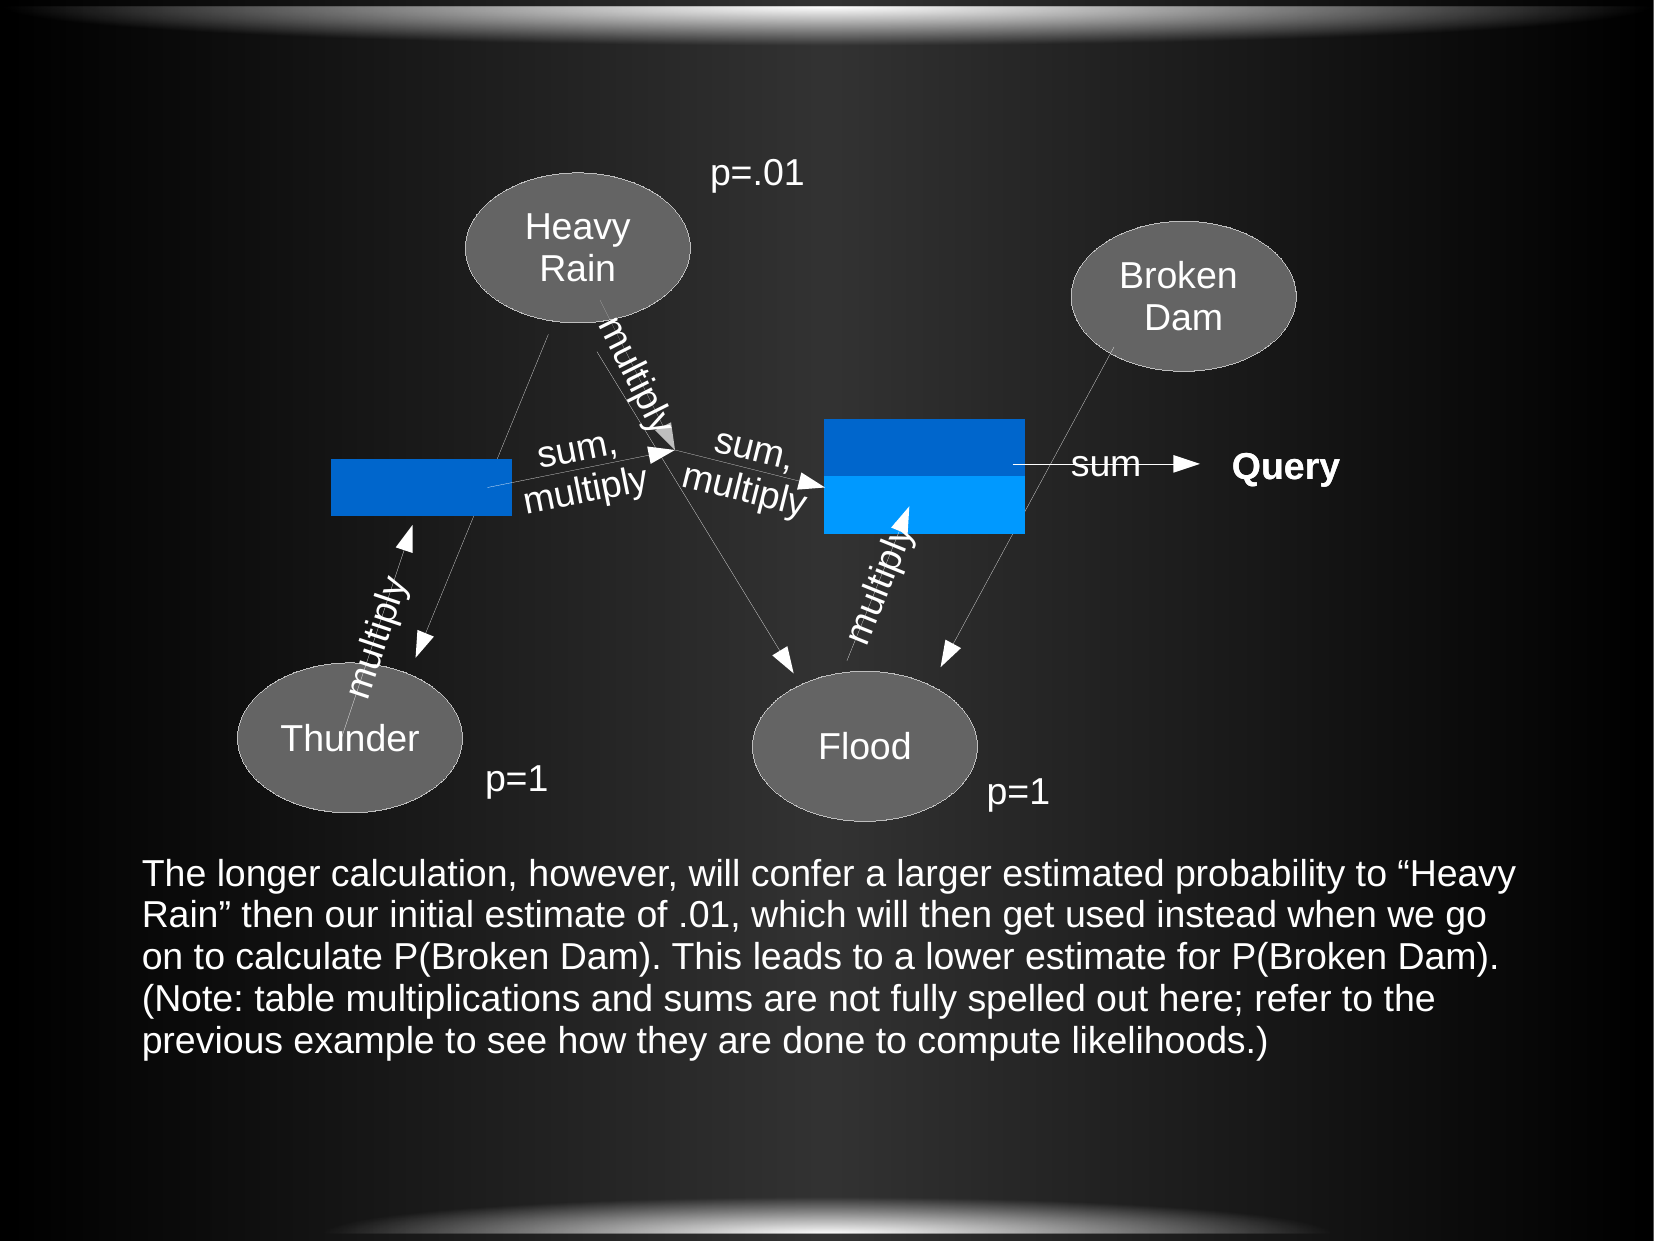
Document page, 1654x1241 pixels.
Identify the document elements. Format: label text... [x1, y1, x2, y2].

text_box Thunder [237, 662, 463, 813]
table_header [925, 419, 1025, 476]
text_box p=.01 [695, 143, 820, 201]
text_box Query [1217, 438, 1355, 497]
table_header [421, 459, 512, 516]
table_cell [824, 476, 925, 534]
table_header [824, 419, 925, 476]
picture [0, 0, 1654, 1241]
text_box p=1 [470, 750, 564, 807]
table_cell [925, 476, 1025, 534]
text_box Flood [752, 671, 978, 822]
table_header [331, 459, 421, 516]
text_box p=1 [971, 763, 1066, 821]
text_box Heavy Rain [465, 172, 691, 323]
text_box The longer calculation, however, will confer a larger estimated probability to “Heavy Rain” then our initial estimate of .01, which will then get used instead when we go on to calculate P(Broken Dam). This leads to a lower estimate for P(Broken Dam). (Note: table multiplications and sums are not fully spelled out here; refer to the previous example to see how they are done to compute likelihoods.) [127, 844, 1530, 1070]
text_box Broken Dam [1071, 221, 1297, 372]
